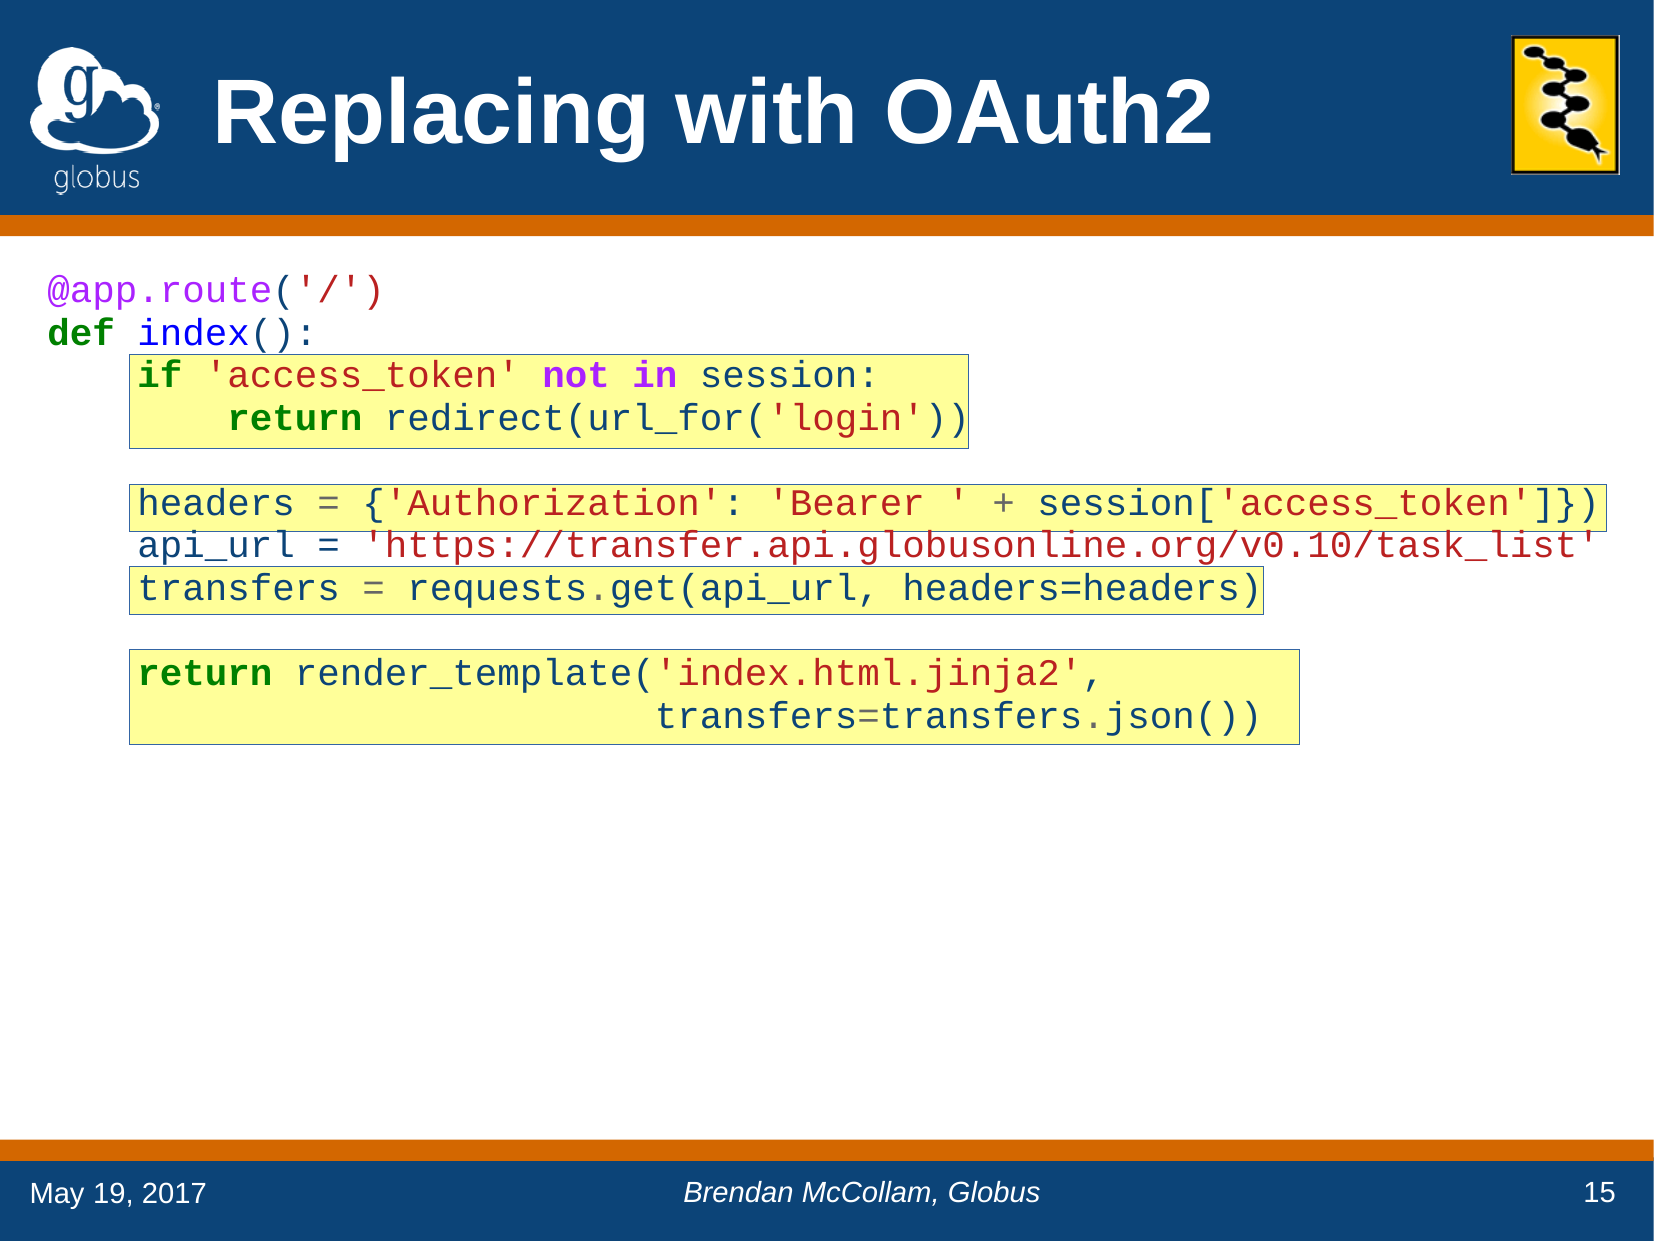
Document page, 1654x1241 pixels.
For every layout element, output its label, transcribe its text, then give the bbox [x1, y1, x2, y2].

title Replacing with OAuth2 [212, 8, 1465, 216]
list @app.route('/') def index(): if 'access_token' not in session: return redirect(url_for('login')) headers = {'Authorization': 'Bearer ' + session['access_token']}) api_url = 'https://transfer.api.globusonline.org/v0.10/task_list' transfers = requests.get(api_url, headers=headers) return render_template('index.html.jinja2', transfers=transfers.json()) [47, 271, 1607, 1111]
picture [30, 47, 160, 195]
picture [1511, 35, 1620, 175]
